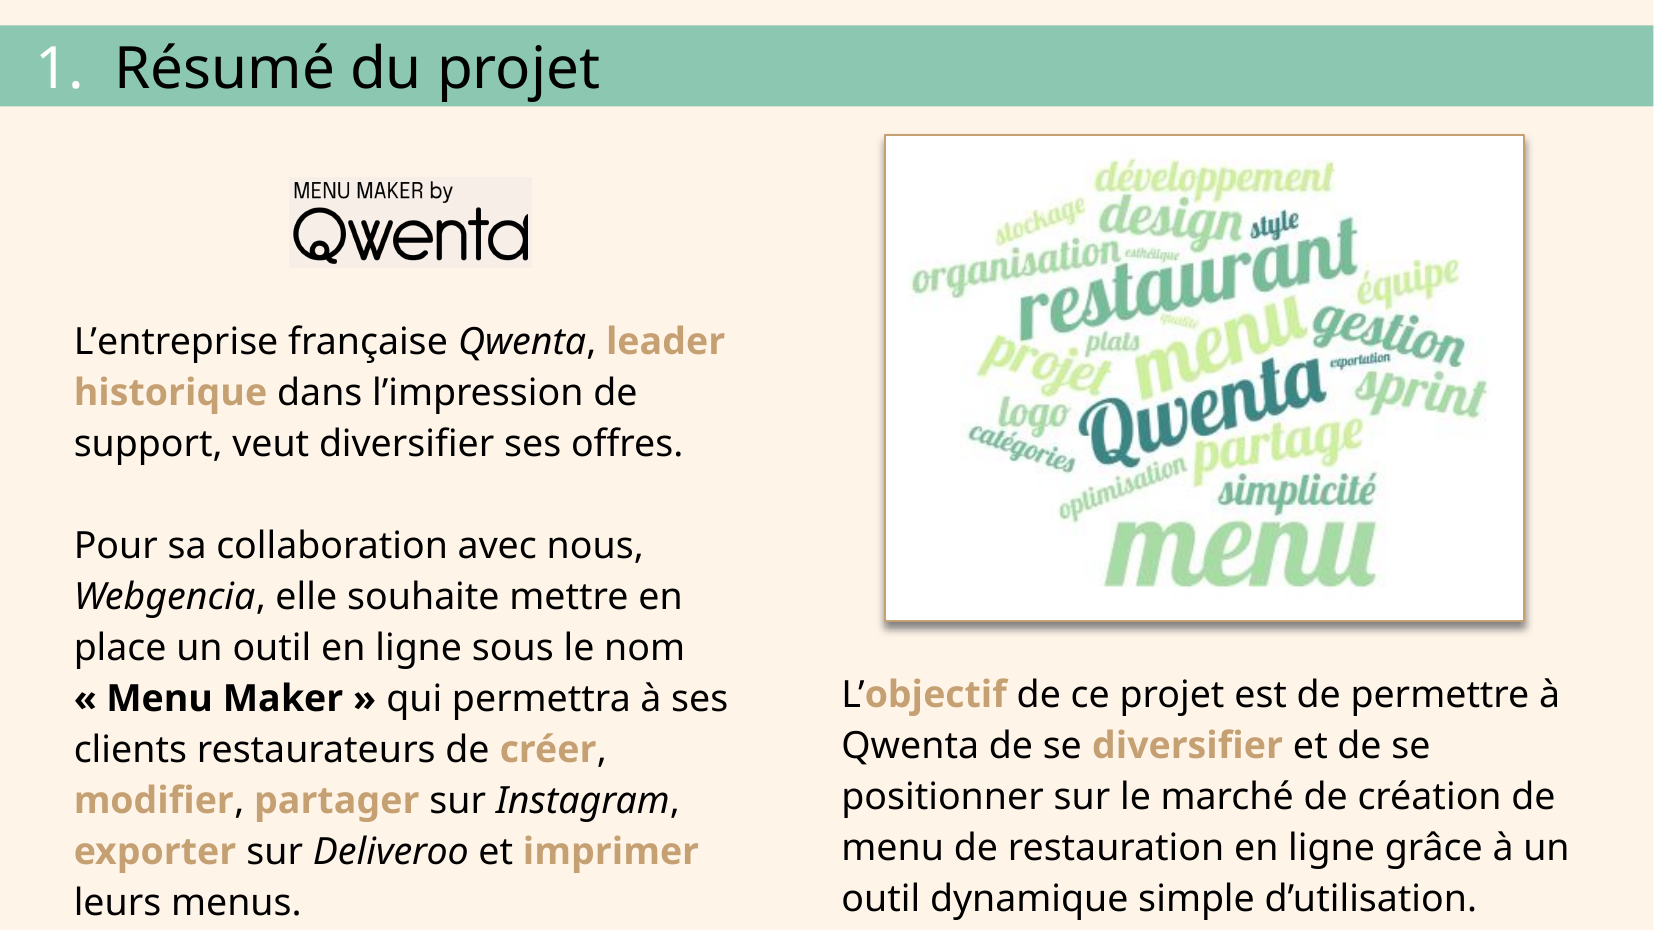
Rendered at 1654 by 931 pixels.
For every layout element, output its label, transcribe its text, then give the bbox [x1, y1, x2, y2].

picture [885, 135, 1524, 621]
title 1. Résumé du projet [0, 25, 1654, 107]
picture [289, 177, 532, 268]
text_box L’objectif de ce projet est de permettre à Qwenta de se diversifier et de se positionner sur le marché de création de menu de restauration en ligne grâce à un outil dynamique simple d’utilisation. [826, 660, 1625, 910]
text_box L’entreprise française Qwenta, leader historique dans l’impression de support, veut diversifier ses offres. Pour sa collaboration avec nous, Webgencia, elle souhaite mettre en place un outil en ligne sous le nom « Menu Maker » qui permettra à ses clients restaurateurs de créer, modifier, partager sur Instagram, exporter sur Deliveroo et imprimer leurs menus. [59, 307, 768, 894]
